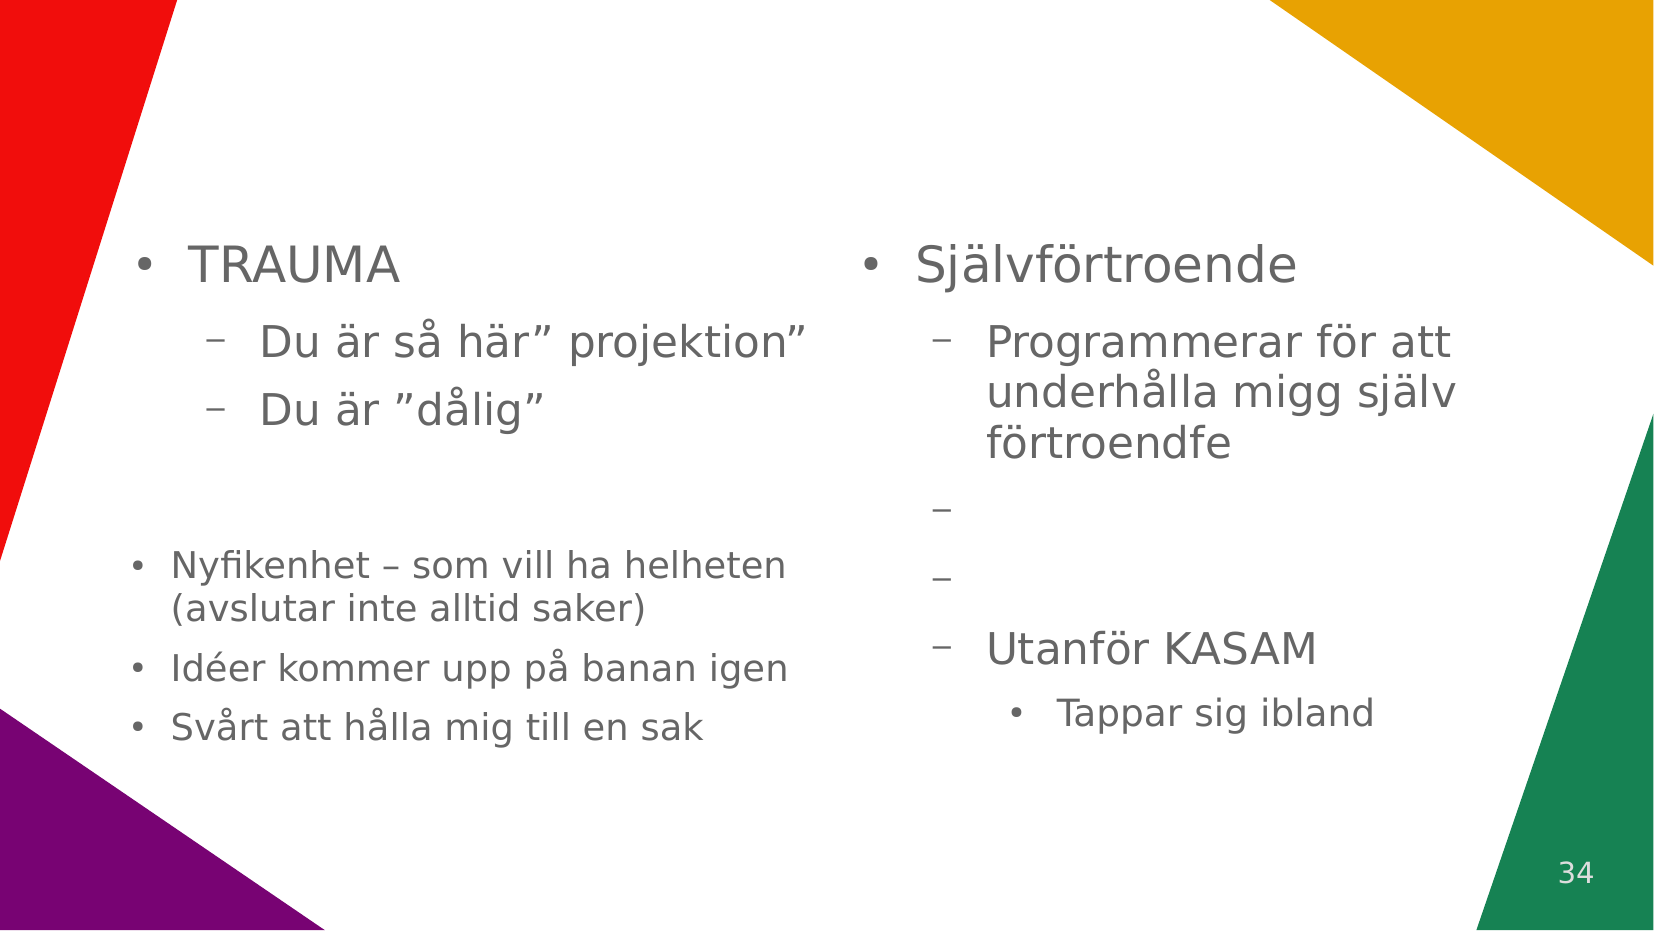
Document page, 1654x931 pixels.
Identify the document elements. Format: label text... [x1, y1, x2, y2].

list Nyfikenhet – som vill ha helheten (avslutar inte alltid saker) Idéer kommer upp på banan igen Svårt att hålla mig till en sak [118, 544, 810, 827]
list Självförtroende Programmerar för att underhålla migg själv förtroendfe Utanför KASAM Tappar sig ibland [844, 236, 1536, 827]
list TRAUMA Du är så här” projektion” Du är ”dålig” [118, 236, 810, 518]
